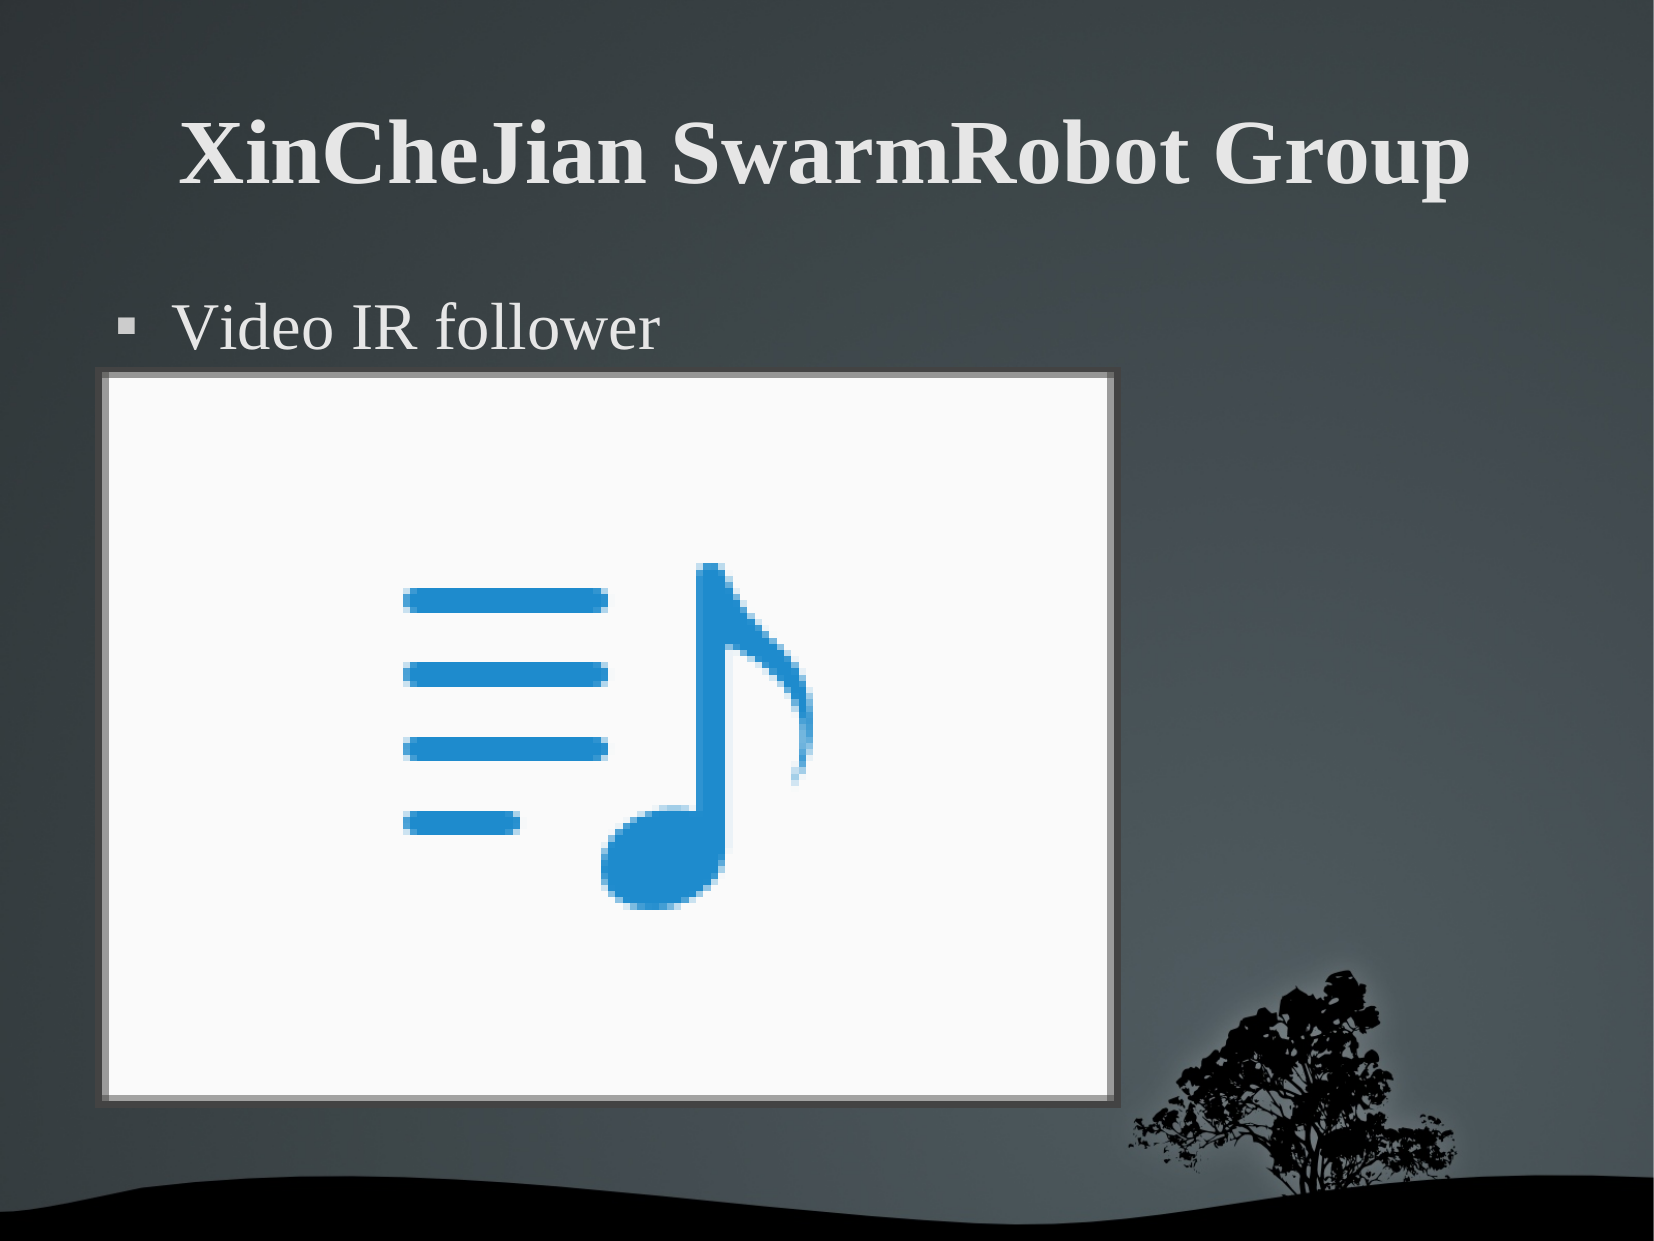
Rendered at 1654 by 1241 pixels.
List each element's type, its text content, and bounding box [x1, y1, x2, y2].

text_box [94, 366, 1123, 1109]
picture [0, 0, 1654, 1241]
title XinCheJian SwarmRobot Group [82, 49, 1571, 257]
list Video IR follower [82, 290, 1571, 1109]
